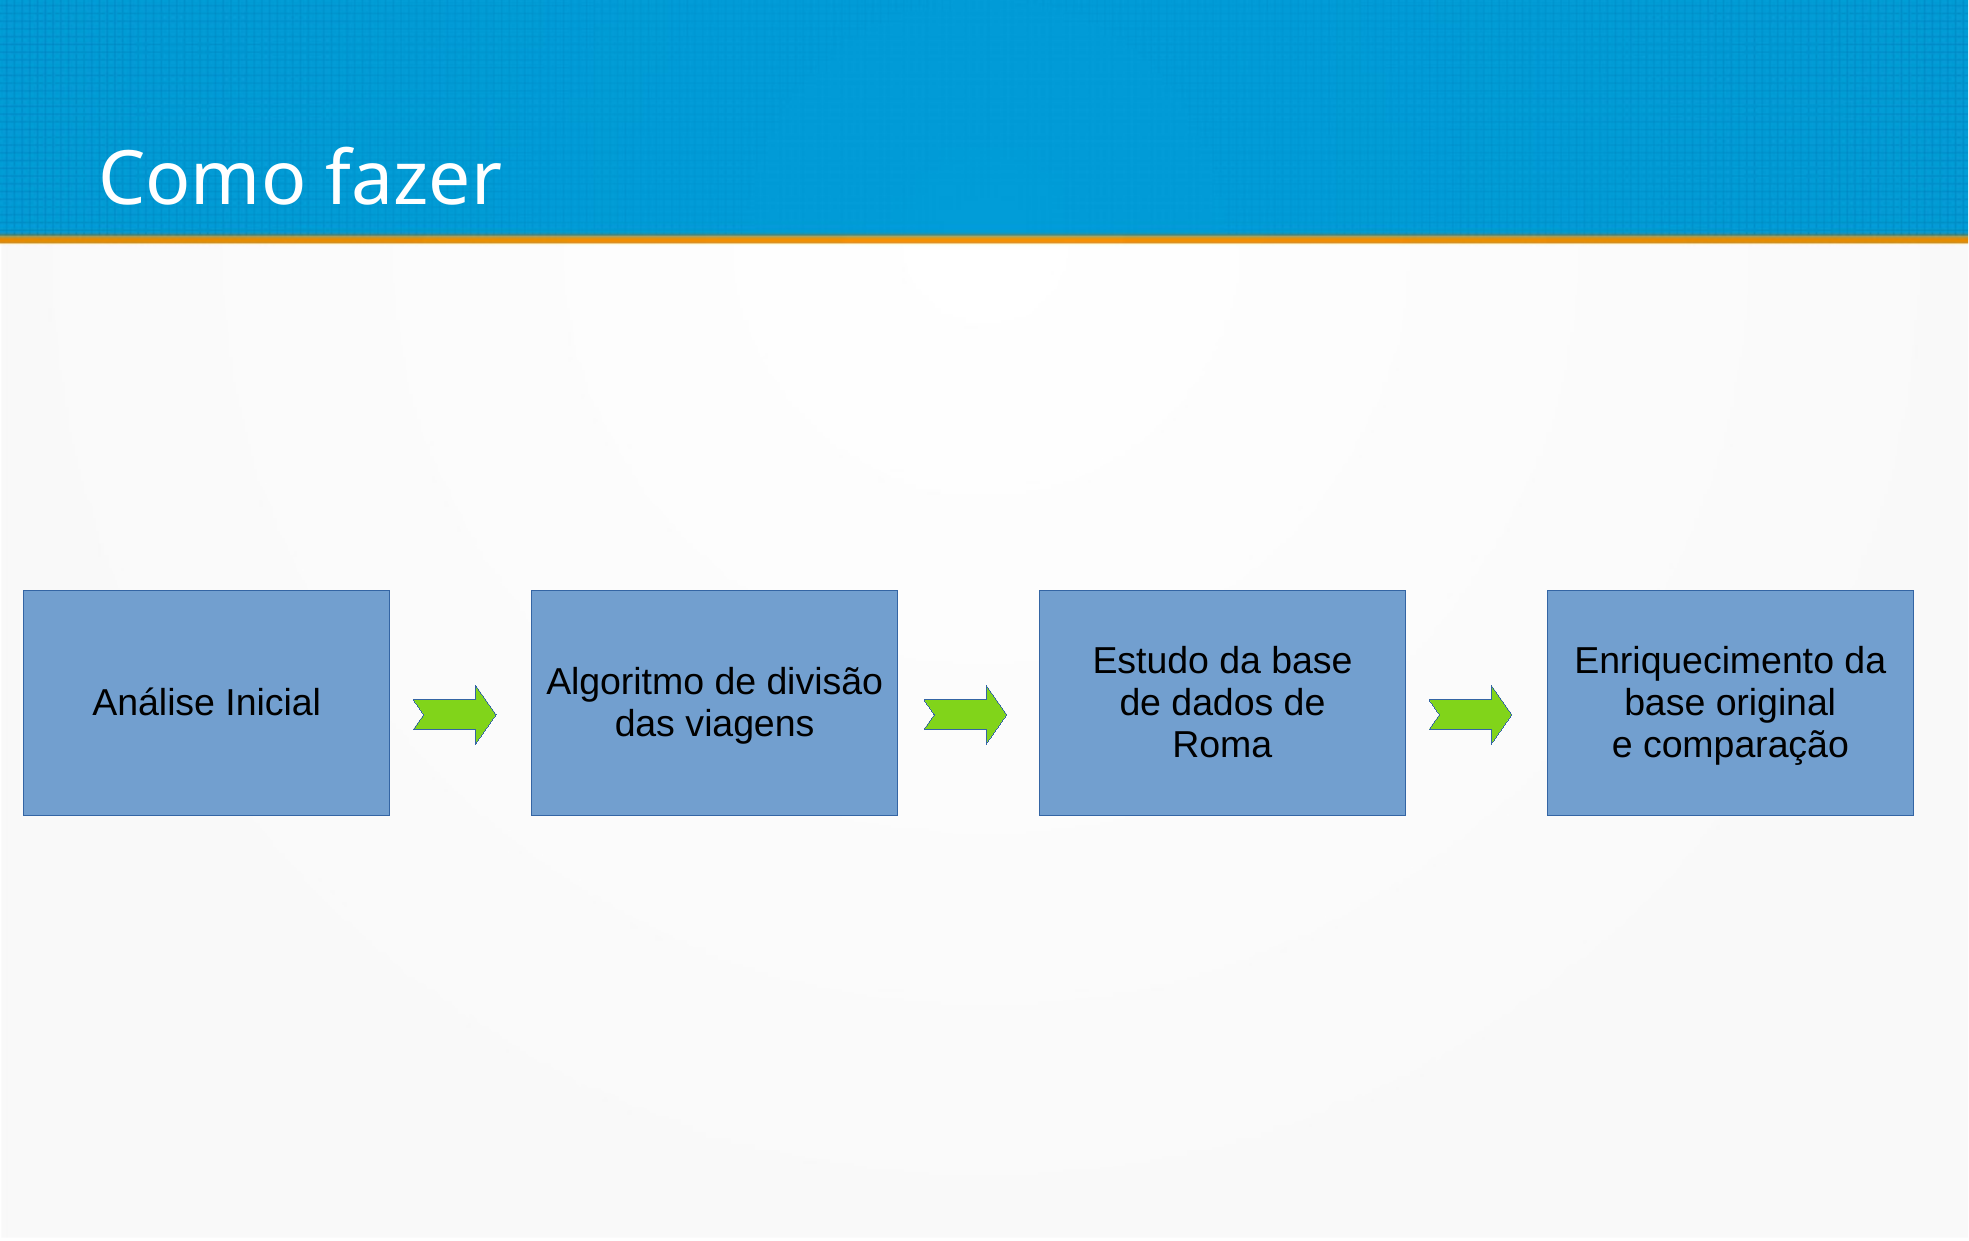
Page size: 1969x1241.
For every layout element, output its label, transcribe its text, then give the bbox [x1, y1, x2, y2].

text_box [924, 685, 1007, 745]
text_box Algoritmo de divisão das viagens [531, 590, 898, 816]
text_box [1429, 685, 1512, 745]
text_box Enriquecimento da base original e comparação [1547, 590, 1914, 816]
text_box Estudo da base de dados de Roma [1039, 590, 1406, 816]
picture [0, 233, 1969, 1241]
text_box [413, 685, 497, 745]
text_box Análise Inicial [23, 590, 390, 816]
text_box Como fazer [98, 19, 1870, 227]
